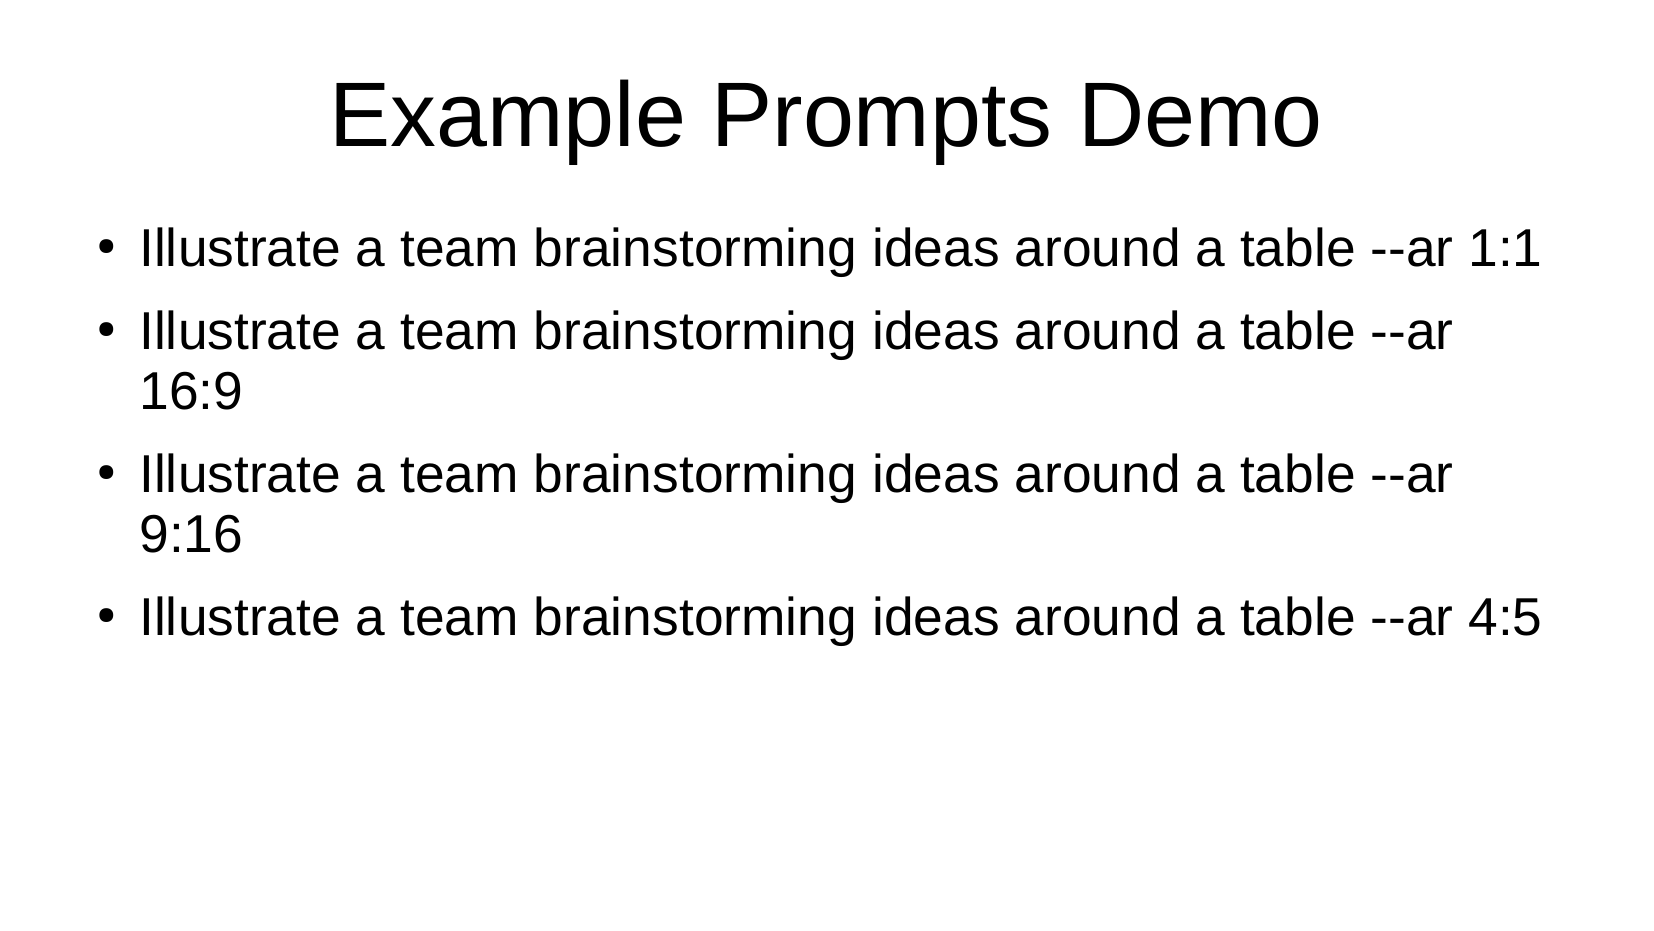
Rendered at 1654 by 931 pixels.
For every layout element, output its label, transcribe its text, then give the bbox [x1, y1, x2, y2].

list Illustrate a team brainstorming ideas around a table --ar 1:1 Illustrate a team brainstorming ideas around a table --ar 16:9 Illustrate a team brainstorming ideas around a table --ar 9:16 Illustrate a team brainstorming ideas around a table --ar 4:5 [82, 217, 1571, 758]
title Example Prompts Demo [82, 37, 1571, 193]
